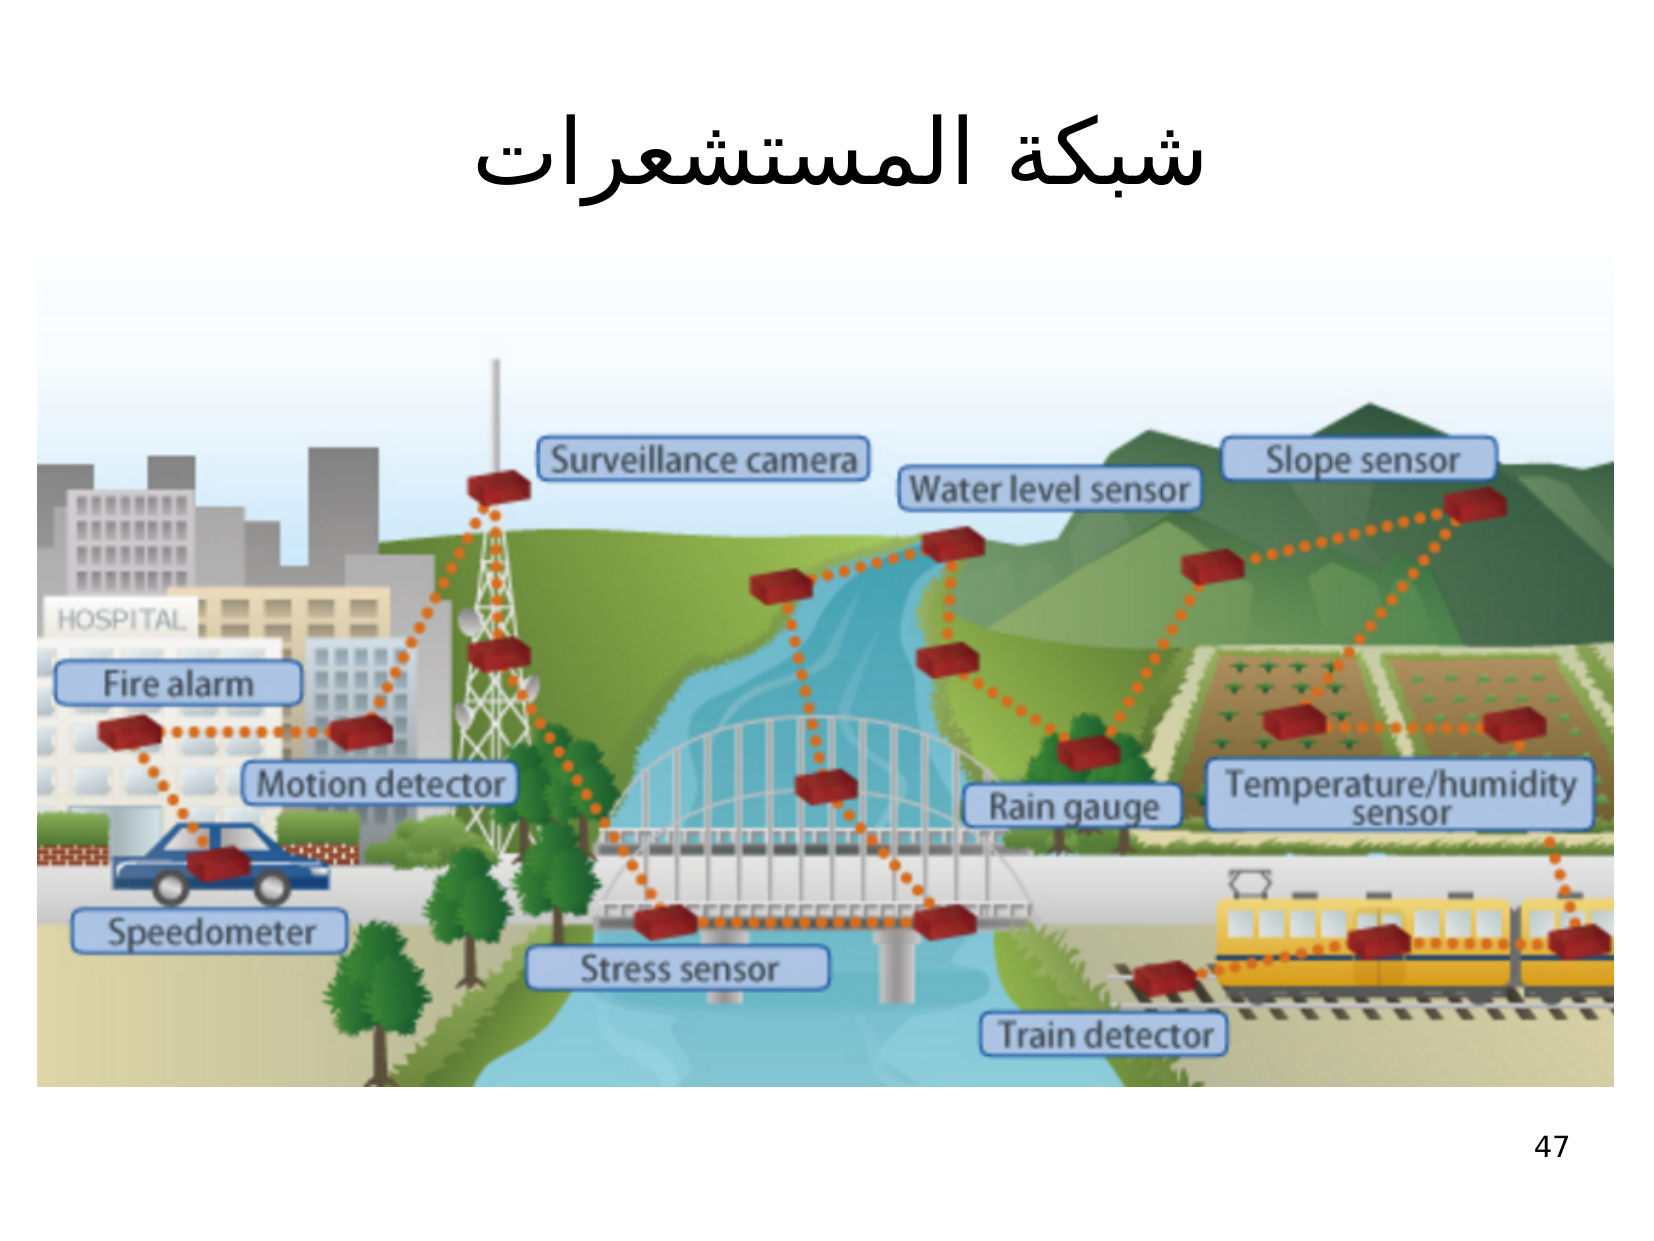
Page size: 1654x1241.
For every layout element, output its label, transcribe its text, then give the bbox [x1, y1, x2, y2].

title شبكة المستشعرات [82, 49, 1571, 256]
picture [37, 256, 1614, 1087]
